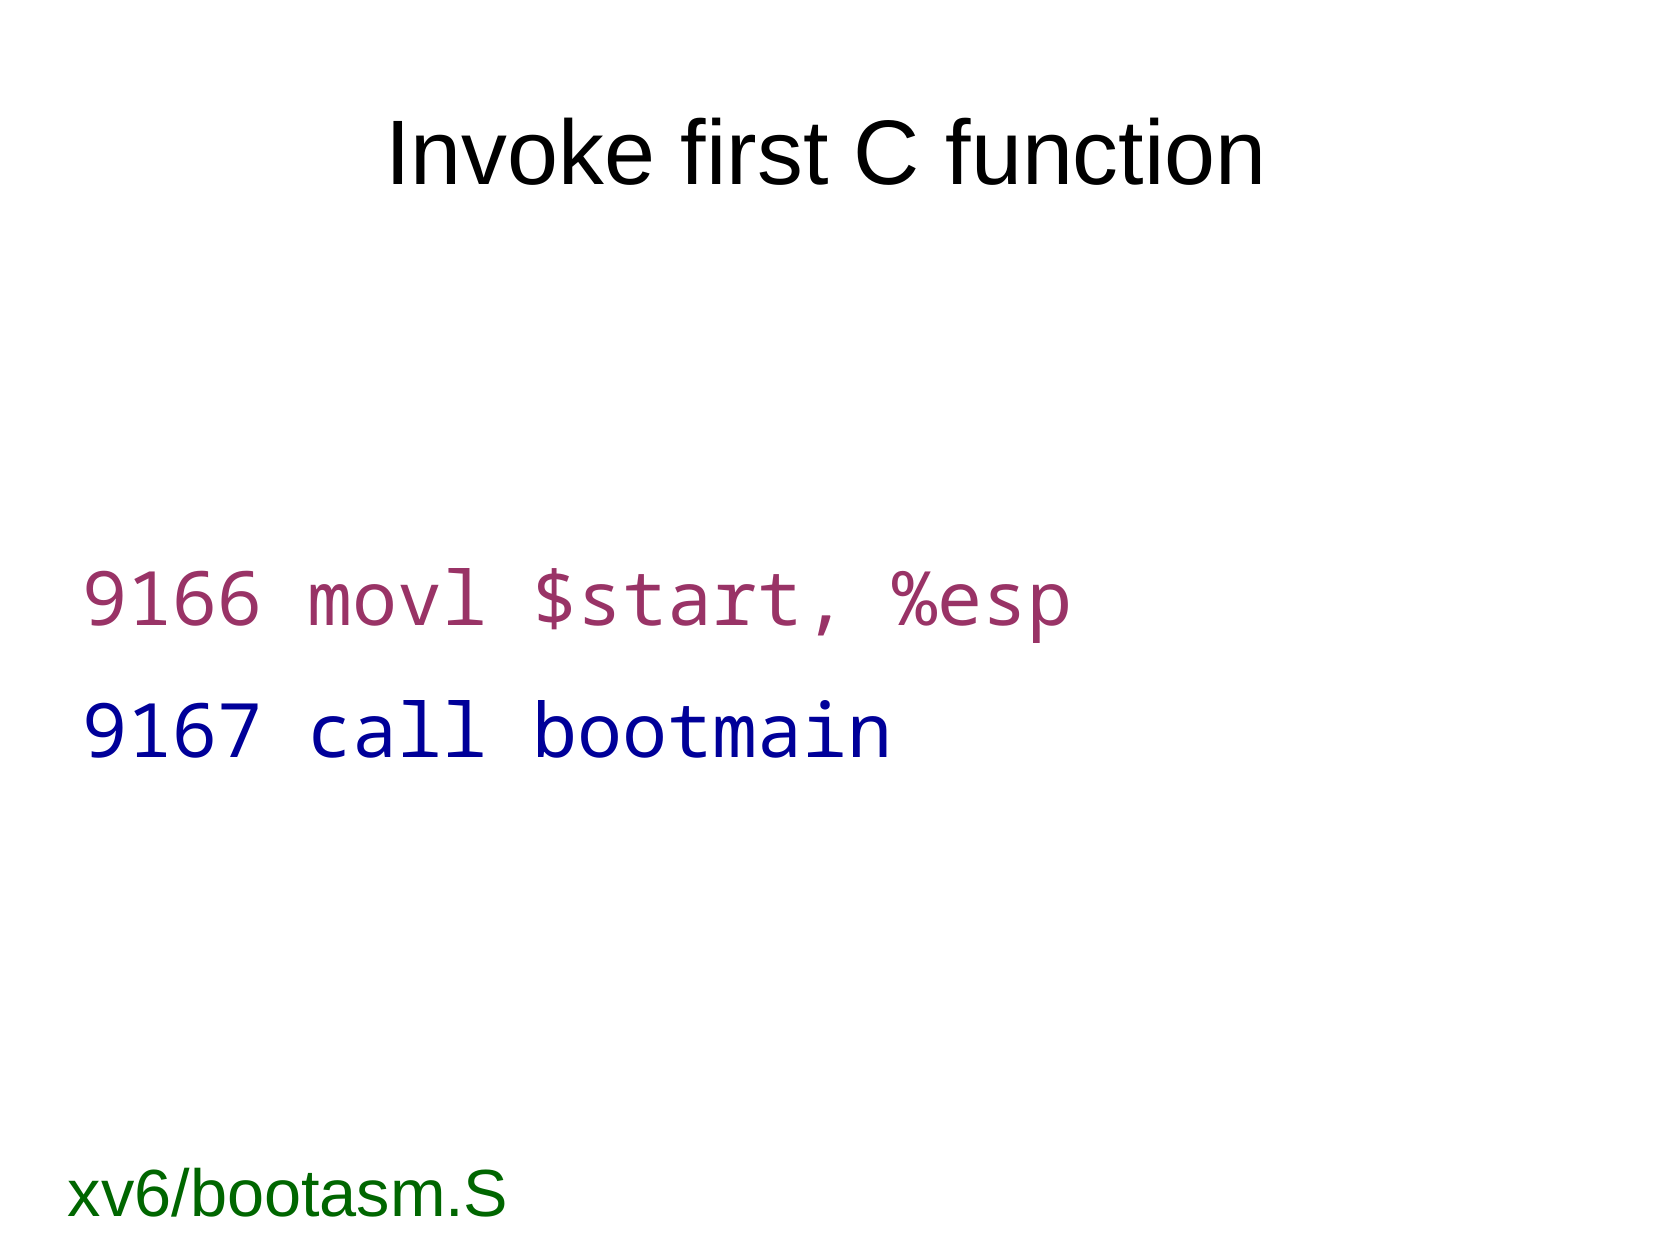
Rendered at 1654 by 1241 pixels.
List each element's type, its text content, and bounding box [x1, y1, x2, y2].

text_box xv6/bootasm.S [53, 1148, 638, 1238]
list 9166 movl $start, %esp 9167 call bootmain [82, 300, 1571, 1163]
title Invoke first C function [82, 49, 1571, 257]
